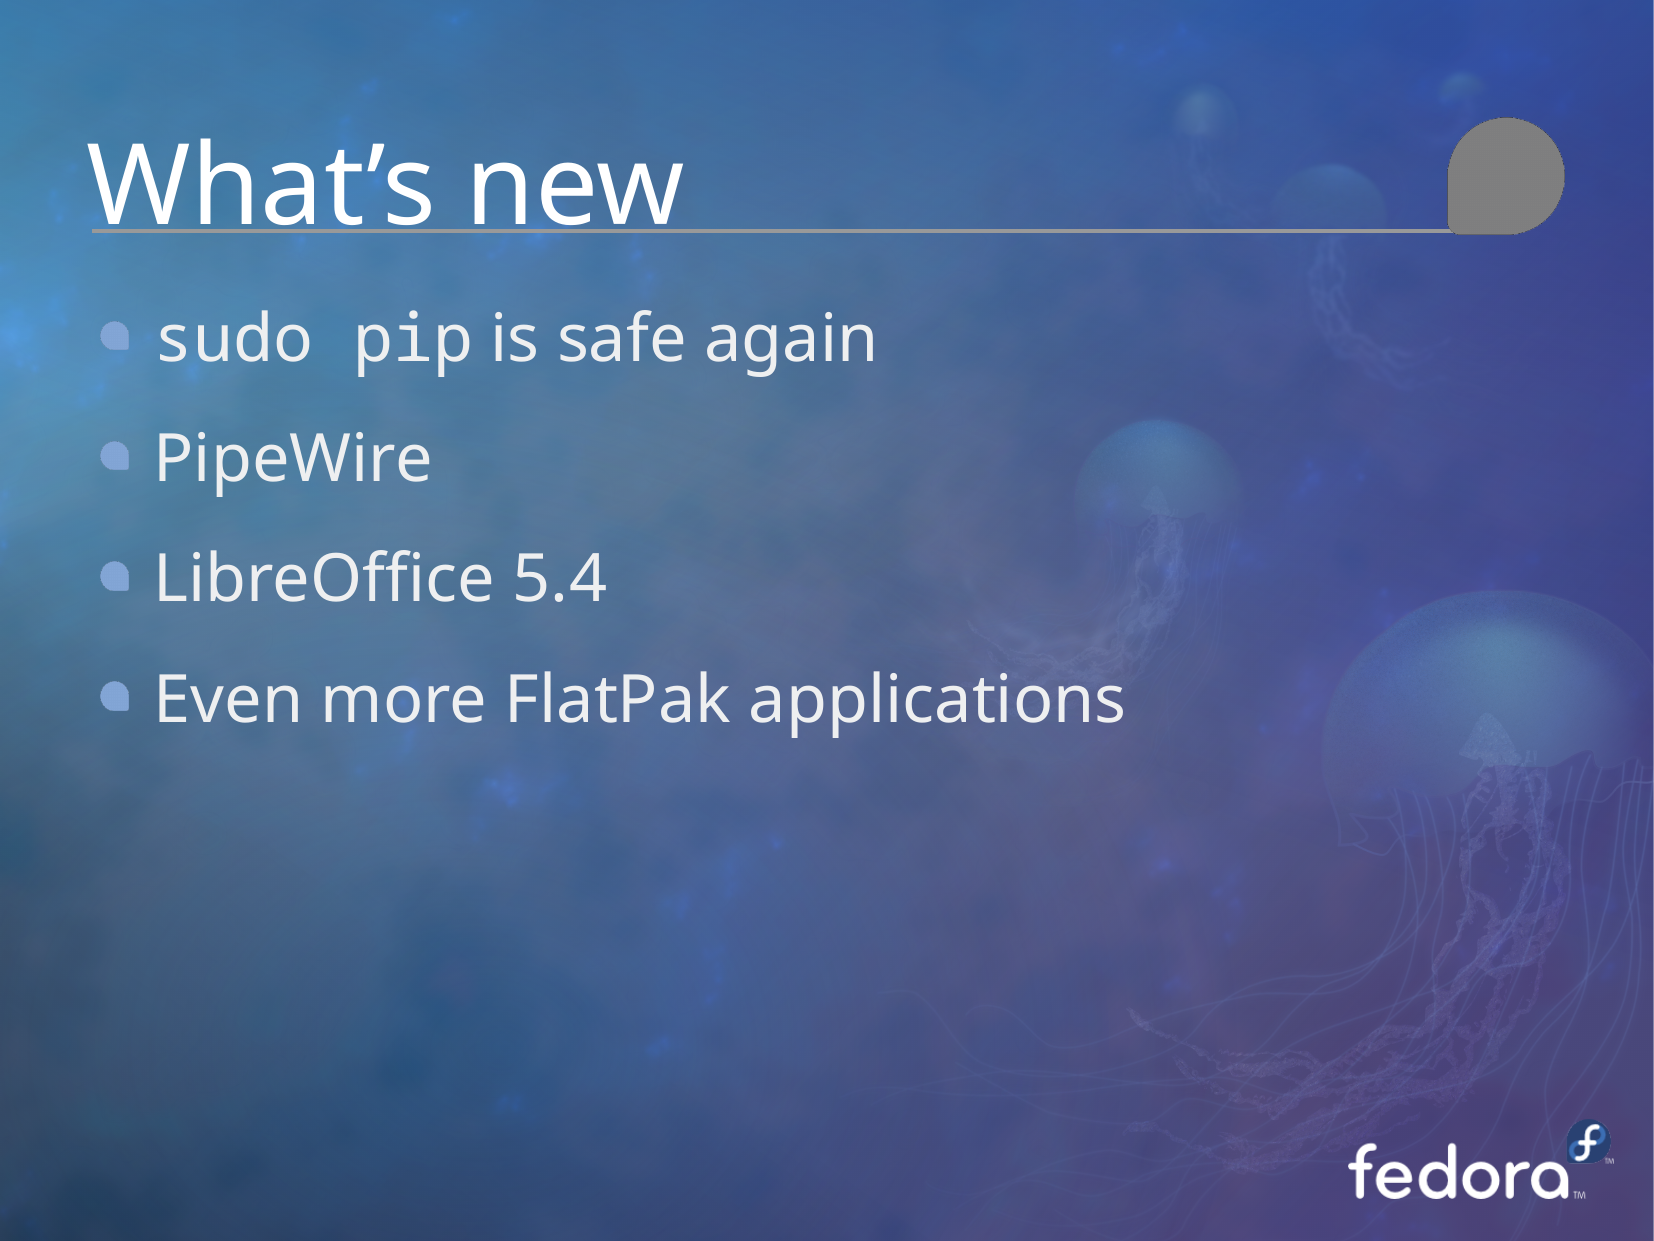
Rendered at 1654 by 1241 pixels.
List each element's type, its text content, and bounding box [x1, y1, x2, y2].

picture [0, 0, 1654, 1241]
list sudo pip is safe again PipeWire LibreOffice 5.4 Even more FlatPak applications [82, 290, 1571, 1010]
title What’s new [86, 112, 1575, 249]
